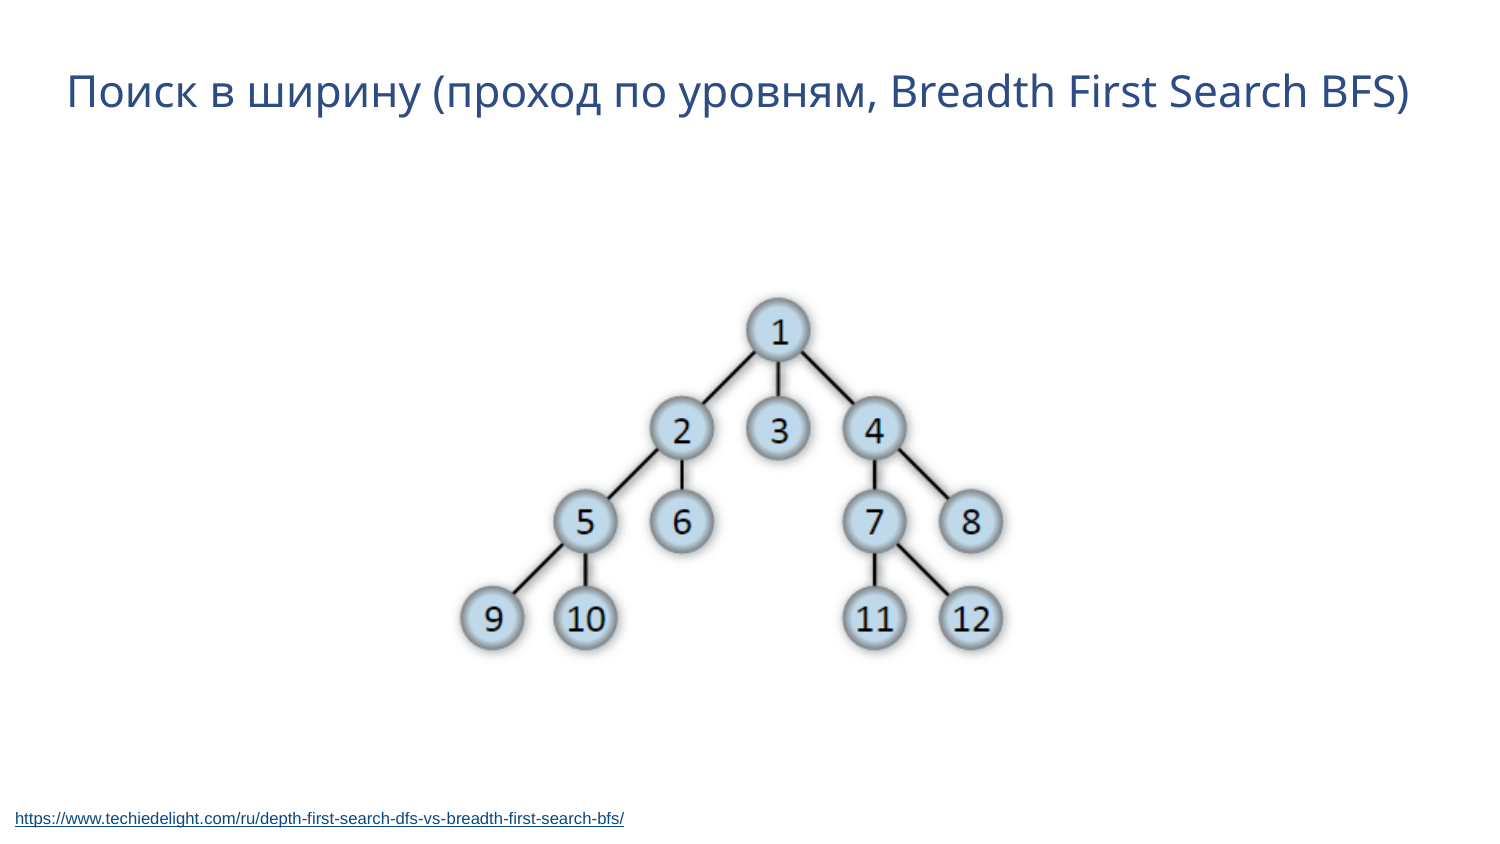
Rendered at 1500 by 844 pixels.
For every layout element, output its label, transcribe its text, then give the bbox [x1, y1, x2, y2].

text_box https://www.techiedelight.com/ru/depth-first-search-dfs-vs-breadth-first-search-bfs/ [0, 793, 1028, 844]
title Поиск в ширину (проход по уровням, Breadth First Search BFS) [51, 48, 1449, 142]
picture [446, 290, 1061, 671]
